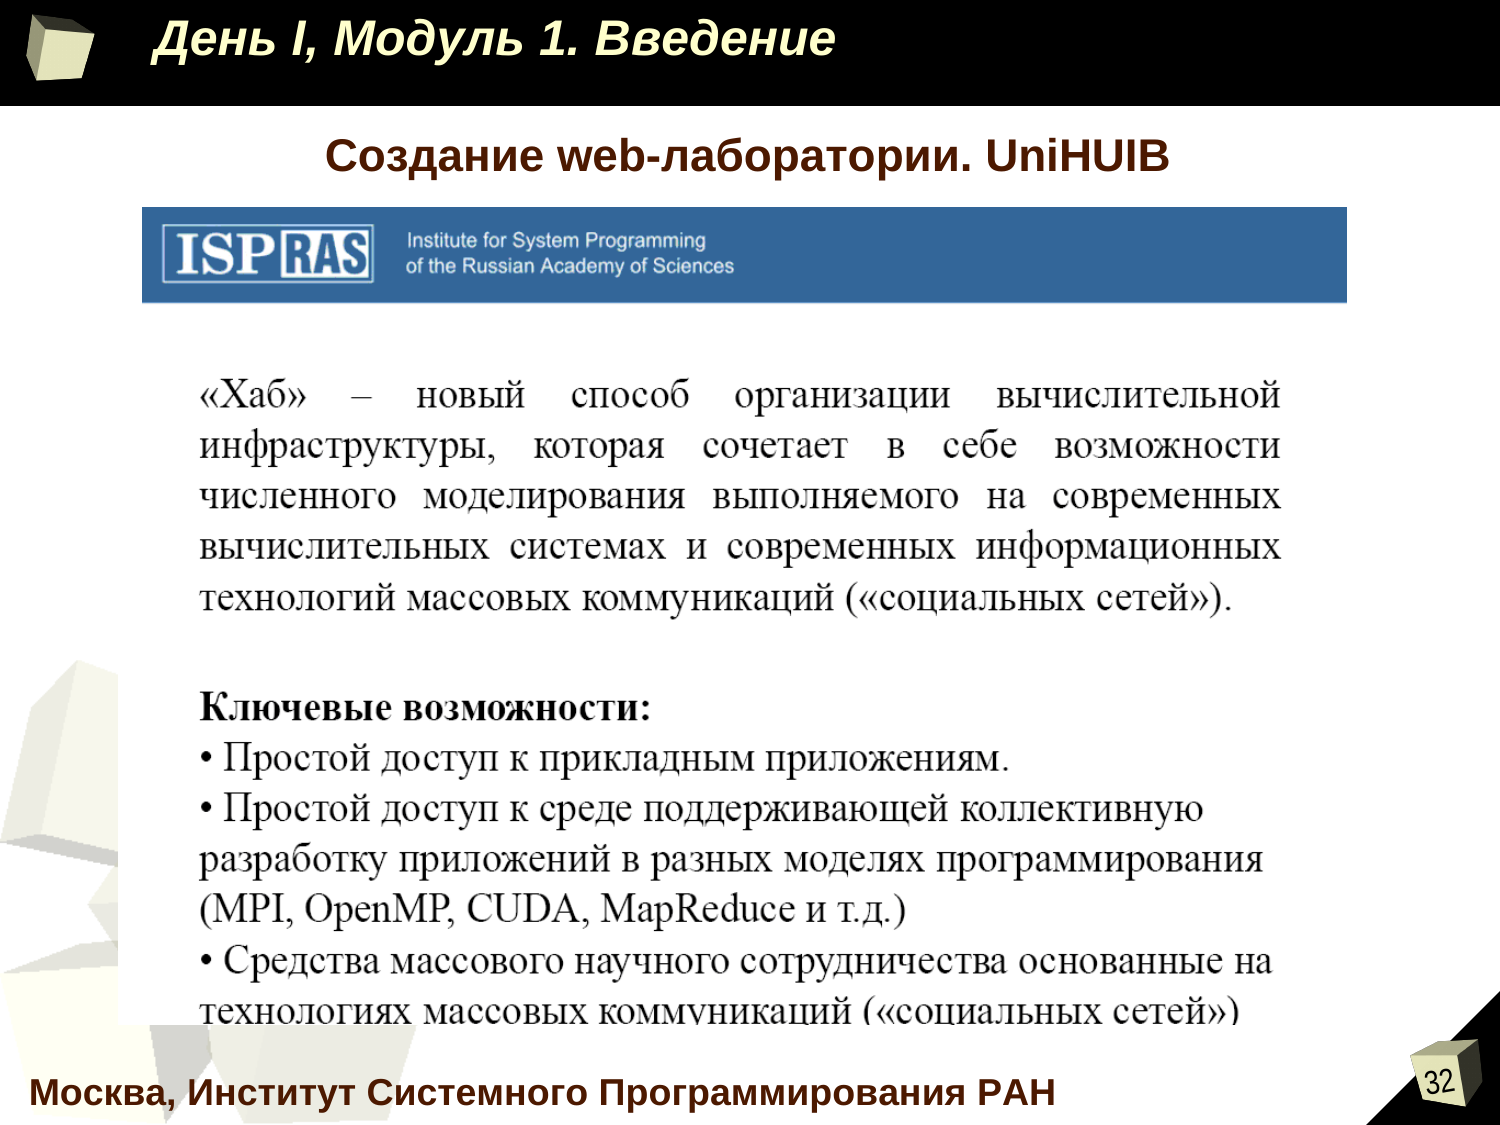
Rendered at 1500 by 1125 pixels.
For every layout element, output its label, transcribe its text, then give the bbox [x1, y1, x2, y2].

picture [423, 1088, 433, 1102]
picture [0, 188, 1388, 1125]
text_box Создание web-лаборатории. UniHUIB [0, 118, 1500, 188]
